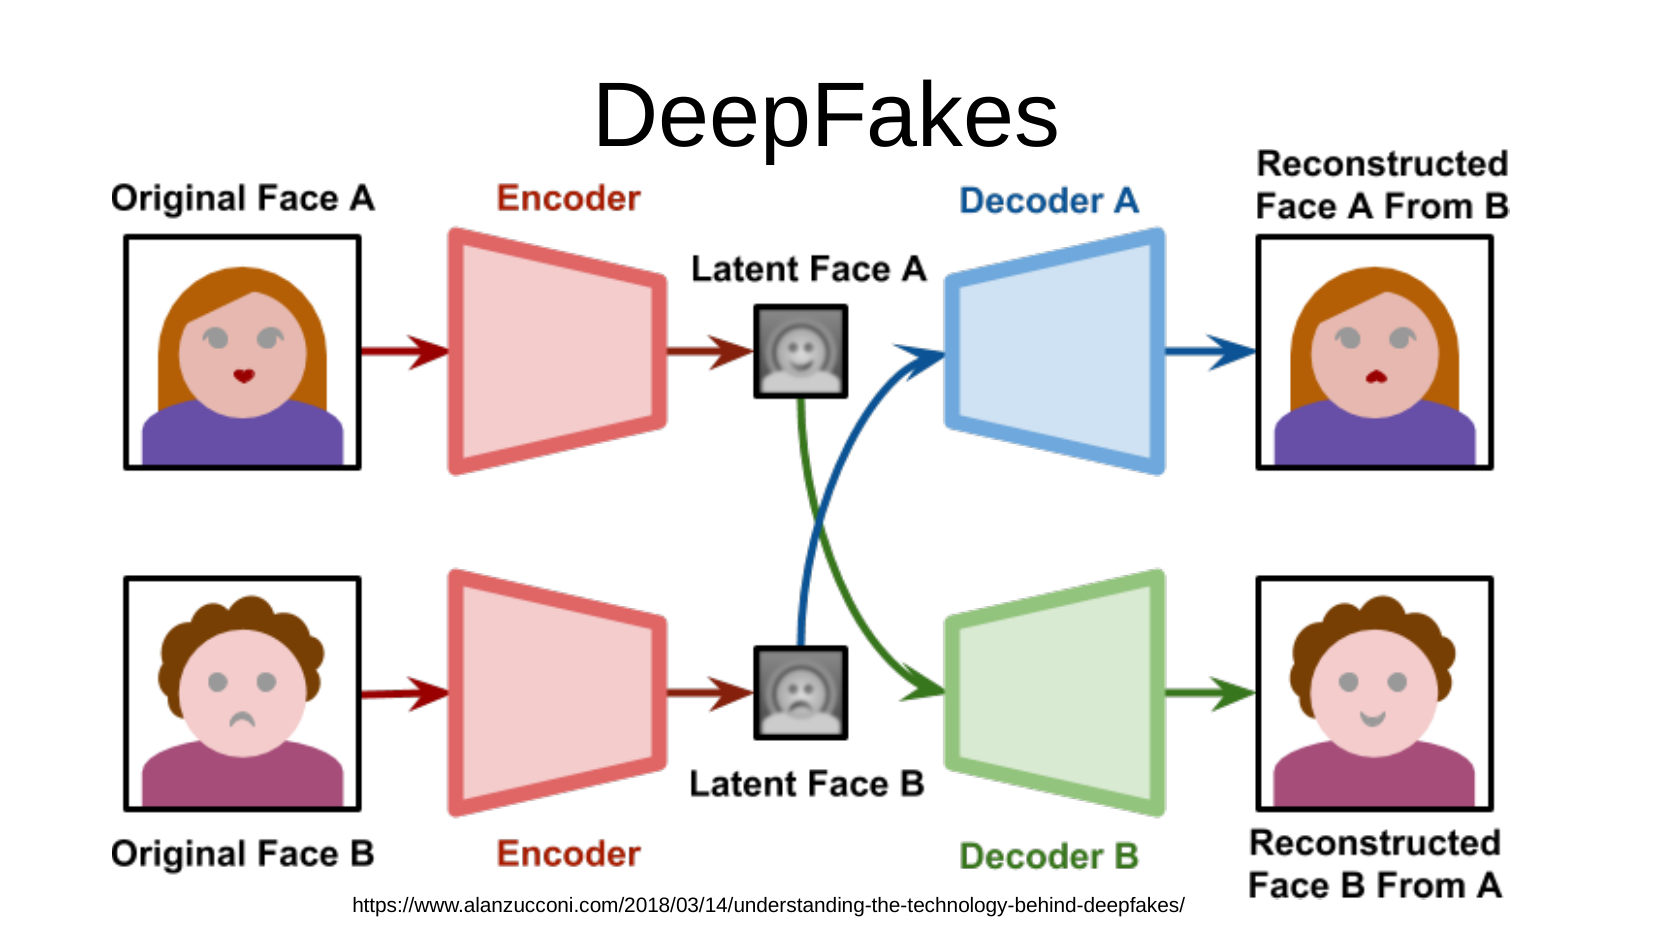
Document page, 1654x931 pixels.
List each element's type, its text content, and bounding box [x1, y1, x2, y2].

picture [112, 149, 1510, 901]
text_box https://www.alanzucconi.com/2018/03/14/understanding-the-technology-behind-deepfakes/ [337, 886, 1313, 931]
title DeepFakes [82, 37, 1571, 193]
